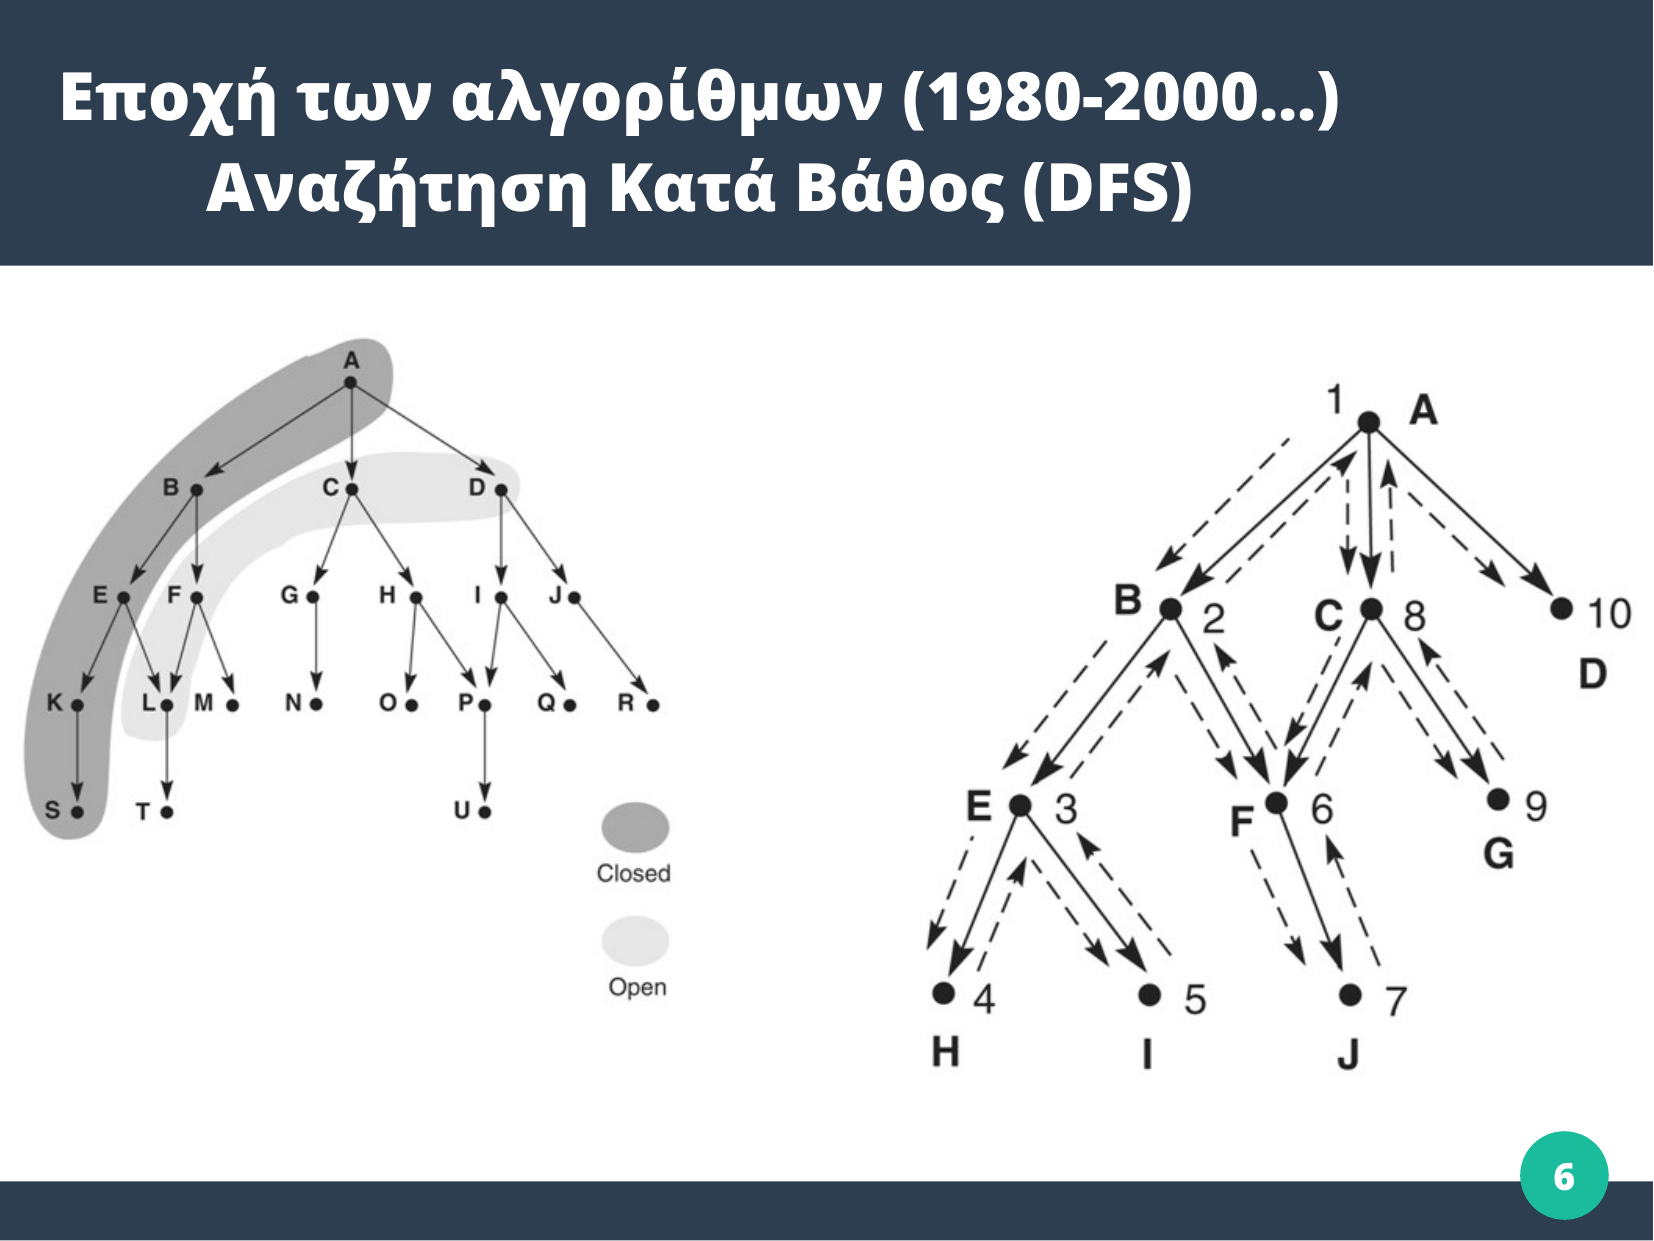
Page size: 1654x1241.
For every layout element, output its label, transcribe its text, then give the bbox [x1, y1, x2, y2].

title Εποχή των αλγορίθμων (1980-2000...) Αναζήτηση Κατά Βάθος (DFS) [58, 49, 1594, 207]
picture [914, 375, 1637, 1080]
picture [17, 330, 675, 1006]
